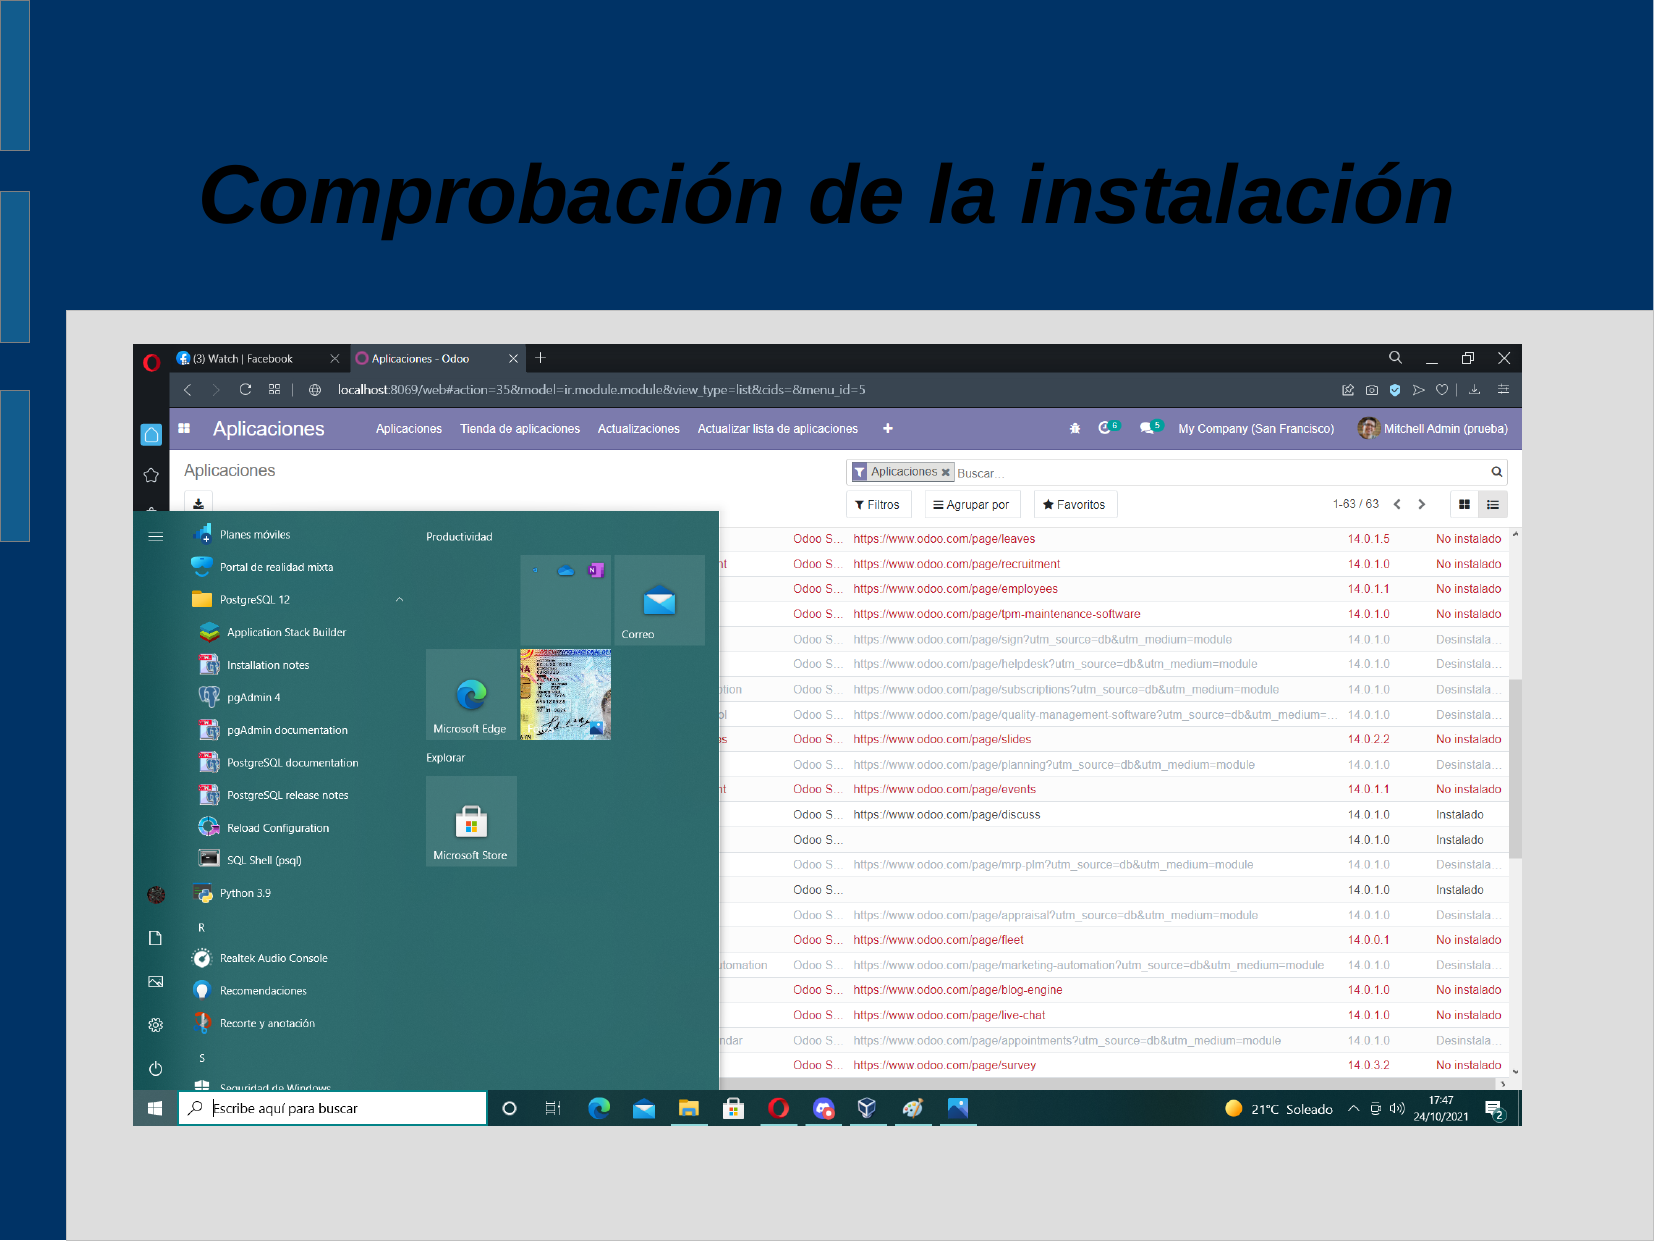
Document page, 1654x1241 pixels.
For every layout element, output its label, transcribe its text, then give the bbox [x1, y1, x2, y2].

picture [133, 344, 1522, 1126]
title Comprobación de la instalación [121, 91, 1534, 299]
